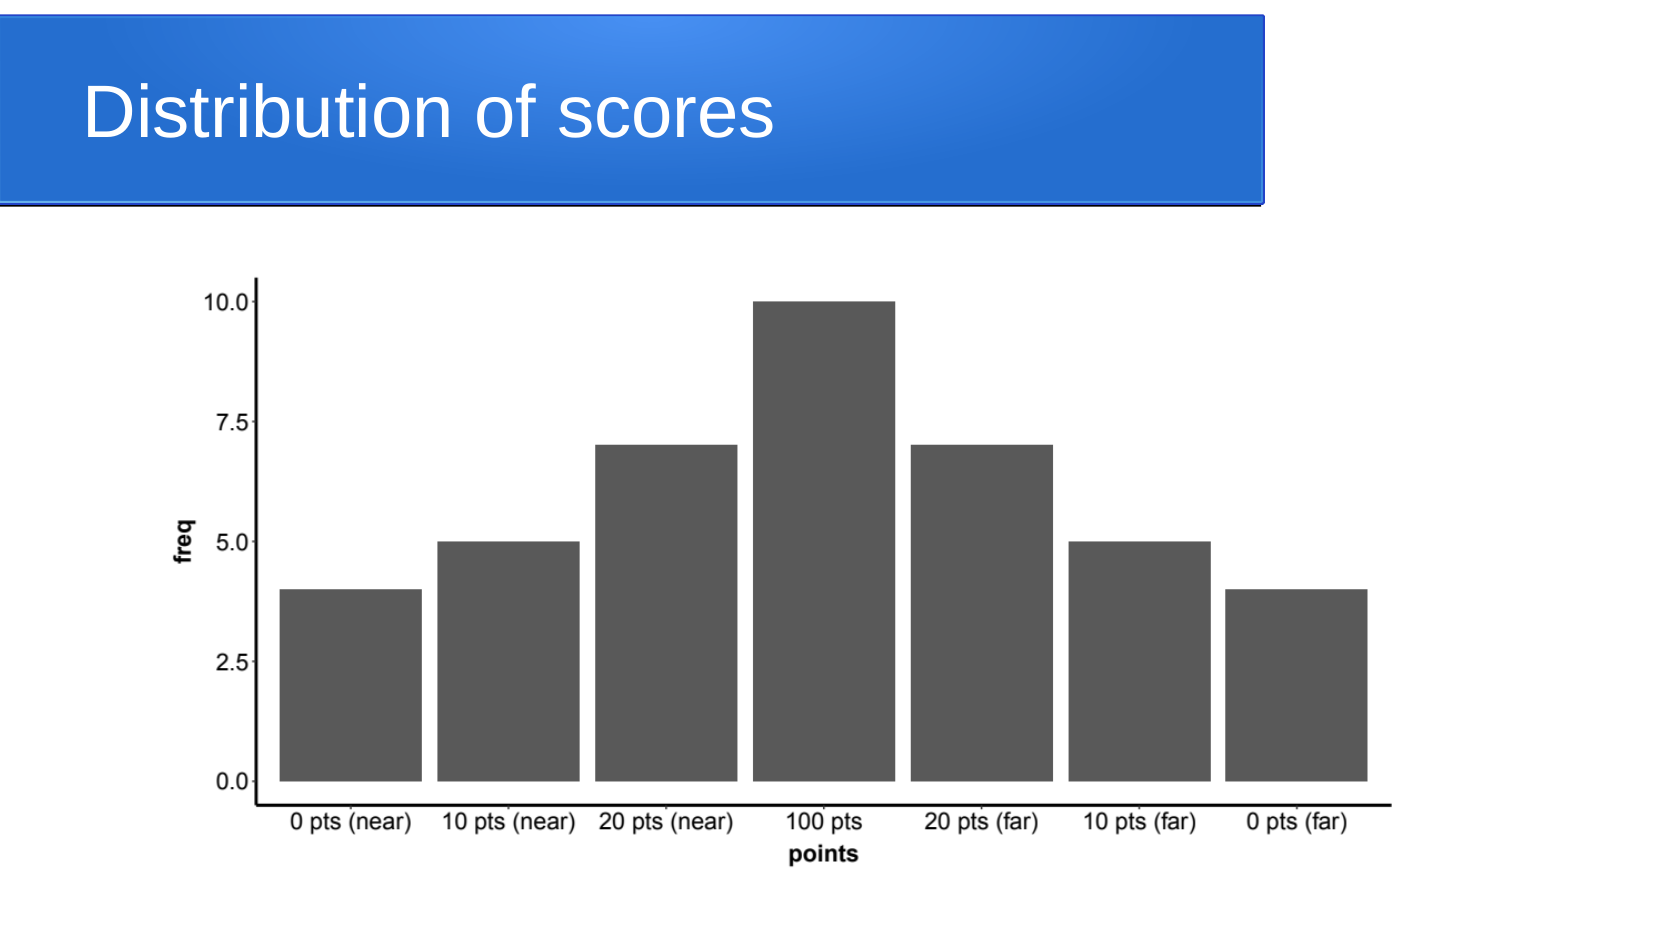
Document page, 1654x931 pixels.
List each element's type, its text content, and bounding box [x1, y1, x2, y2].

title Distribution of scores [82, 35, 1235, 189]
picture [153, 257, 1412, 886]
